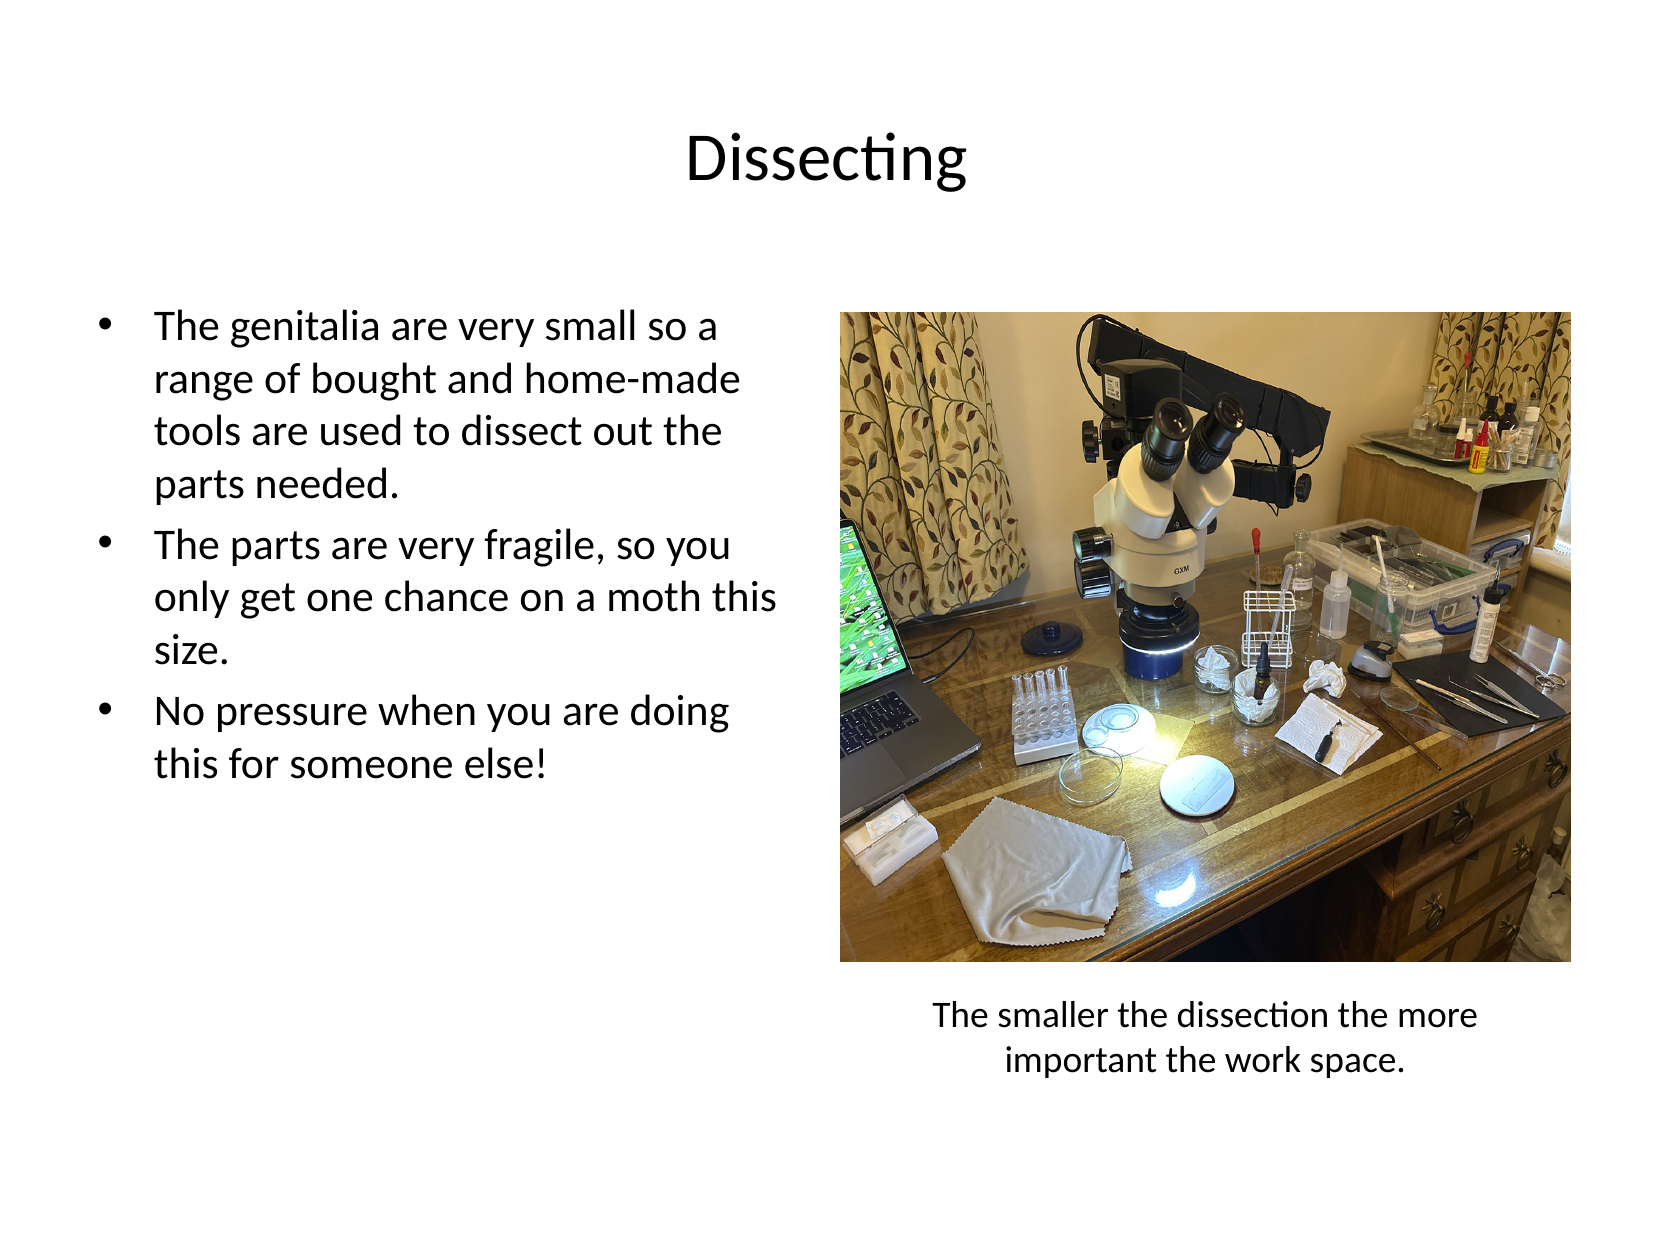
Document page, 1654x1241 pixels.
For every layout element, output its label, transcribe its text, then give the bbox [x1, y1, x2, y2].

text_box The smaller the dissection the more important the work space. [840, 982, 1571, 1106]
title Dissecting [82, 49, 1571, 257]
picture [840, 312, 1571, 962]
list The genitalia are very small so a range of bought and home-made tools are used to dissect out the parts needed. The parts are very fragile, so you only get one chance on a moth this size. No pressure when you are doing this for someone else! [82, 289, 813, 1108]
